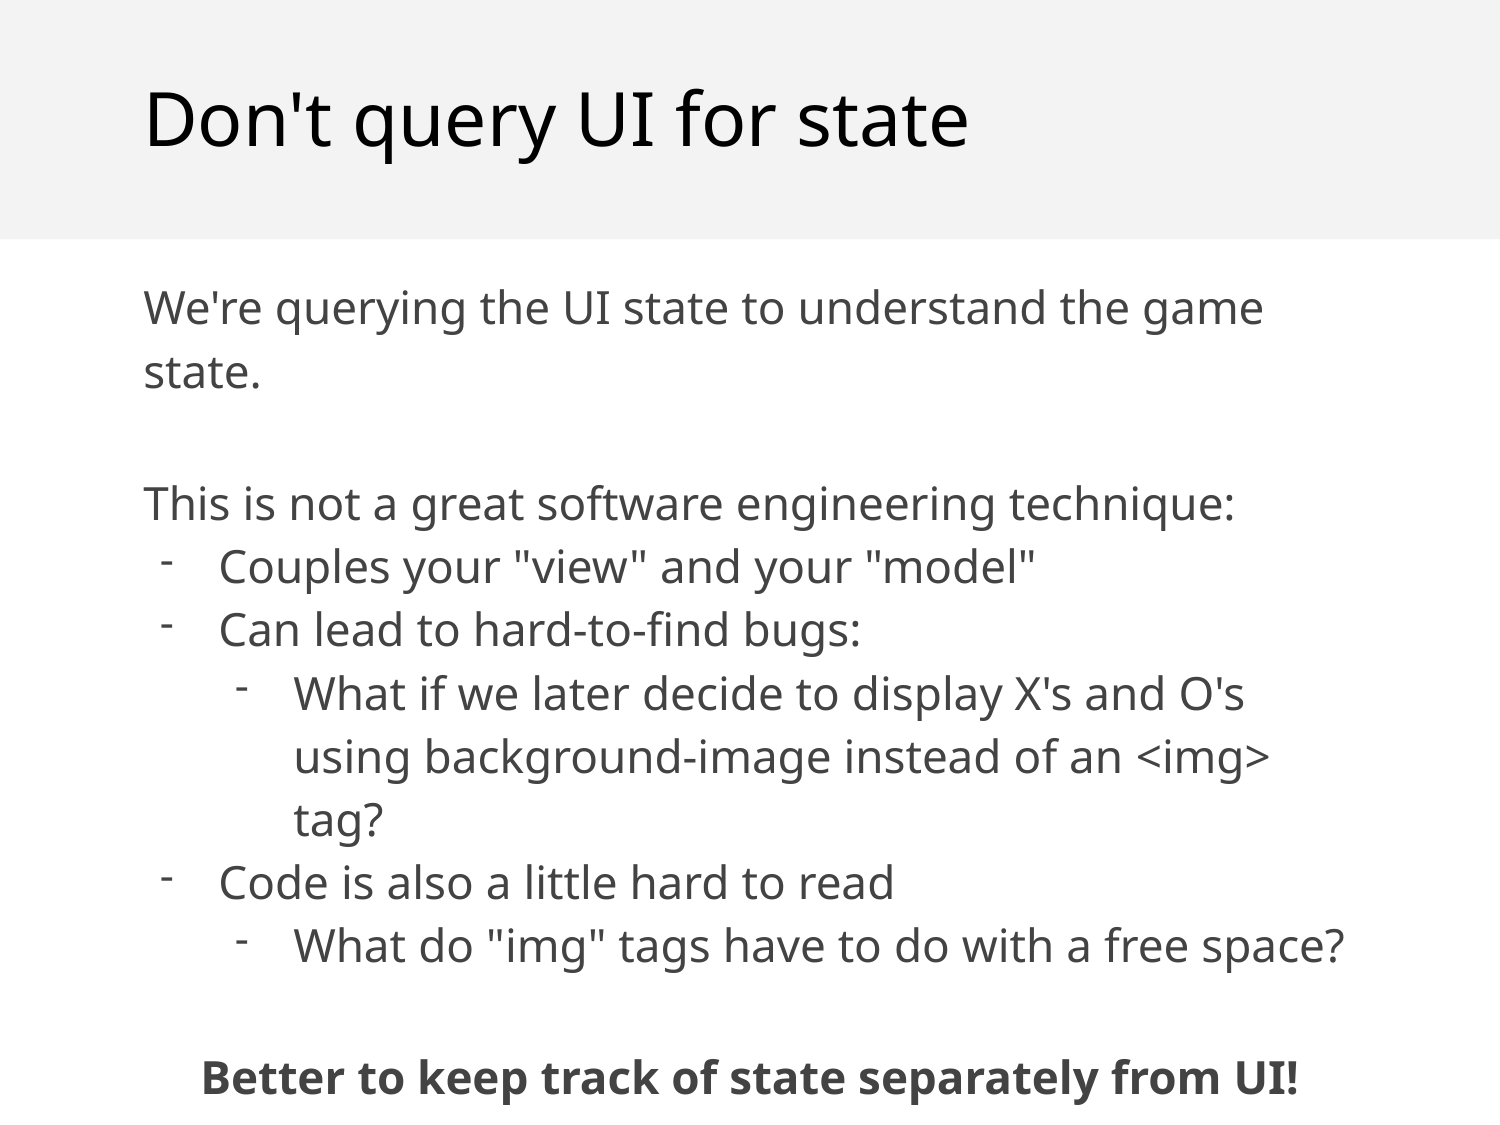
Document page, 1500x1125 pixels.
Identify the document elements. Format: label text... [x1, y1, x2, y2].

title Don't query UI for state [128, 56, 1372, 183]
list We're querying the UI state to understand the game state. This is not a great software engineering technique: Couples your "view" and your "model" Can lead to hard-to-find bugs: What if we later decide to display X's and O's using background-image instead of an <img> tag? Code is also a little hard to read What do "img" tags have to do with a free space? Better to keep track of state separately from UI! [128, 255, 1372, 1004]
